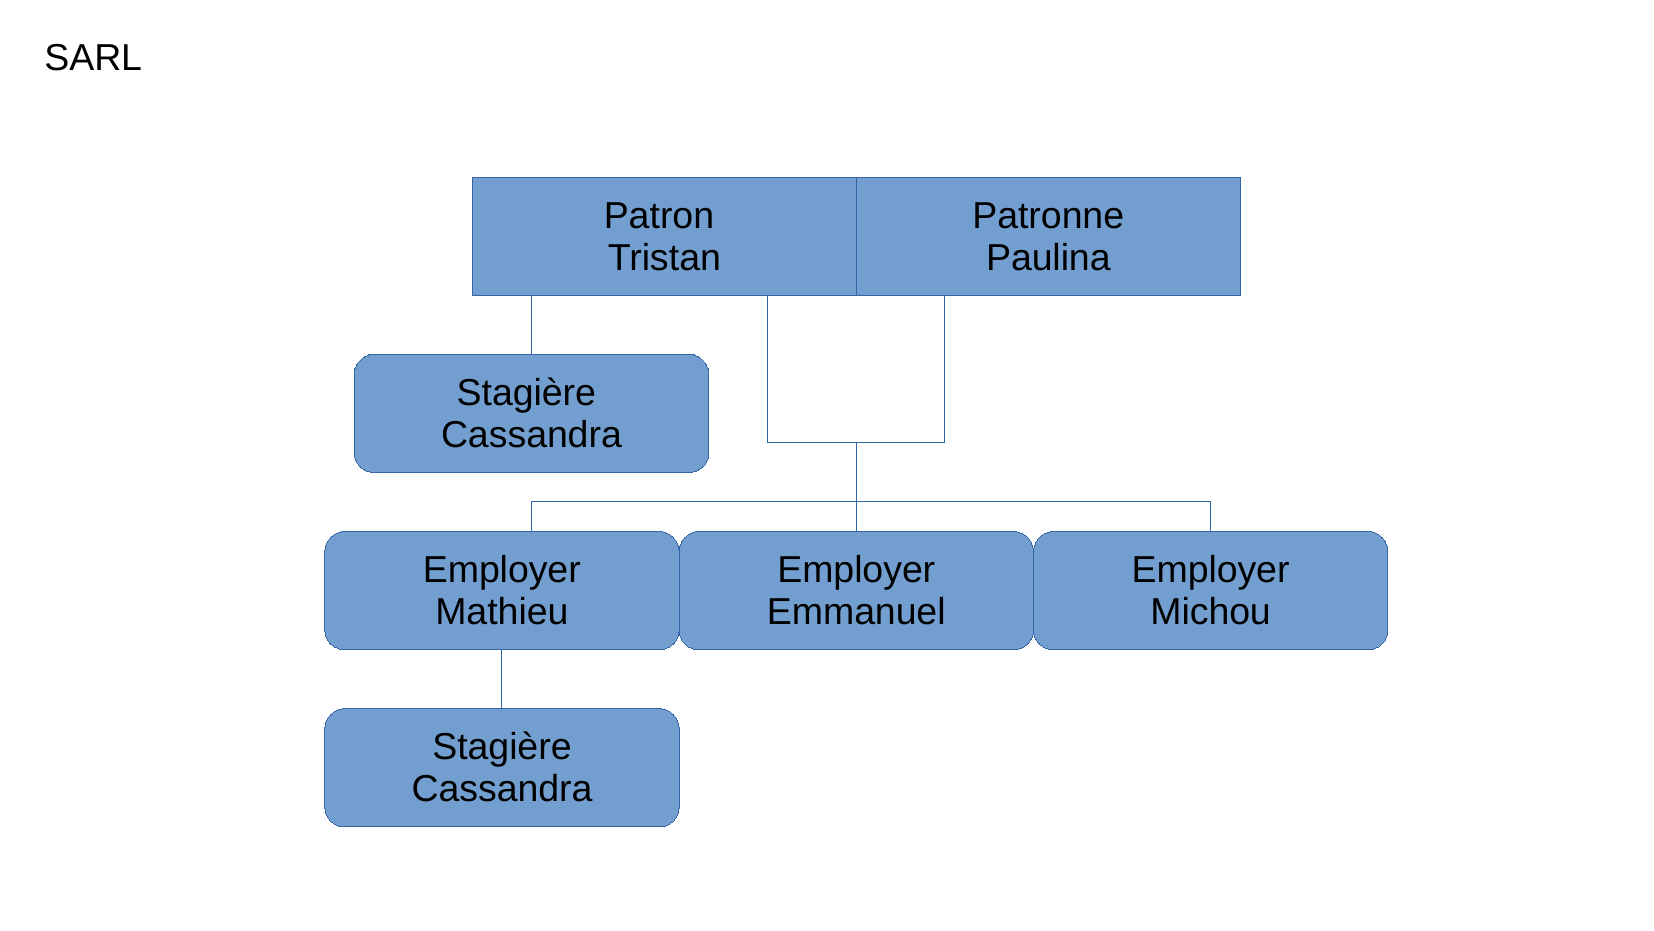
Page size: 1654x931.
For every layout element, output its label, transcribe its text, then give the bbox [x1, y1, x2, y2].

text_box Patron Tristan [472, 177, 856, 296]
text_box Employer Michou [1033, 531, 1388, 650]
text_box SARL [29, 29, 157, 87]
text_box Employer Emmanuel [679, 531, 1033, 650]
text_box Patronne Paulina [856, 177, 1241, 296]
text_box Stagière Cassandra [354, 354, 709, 473]
text_box Employer Mathieu [324, 531, 680, 650]
text_box Stagière Cassandra [324, 708, 680, 827]
